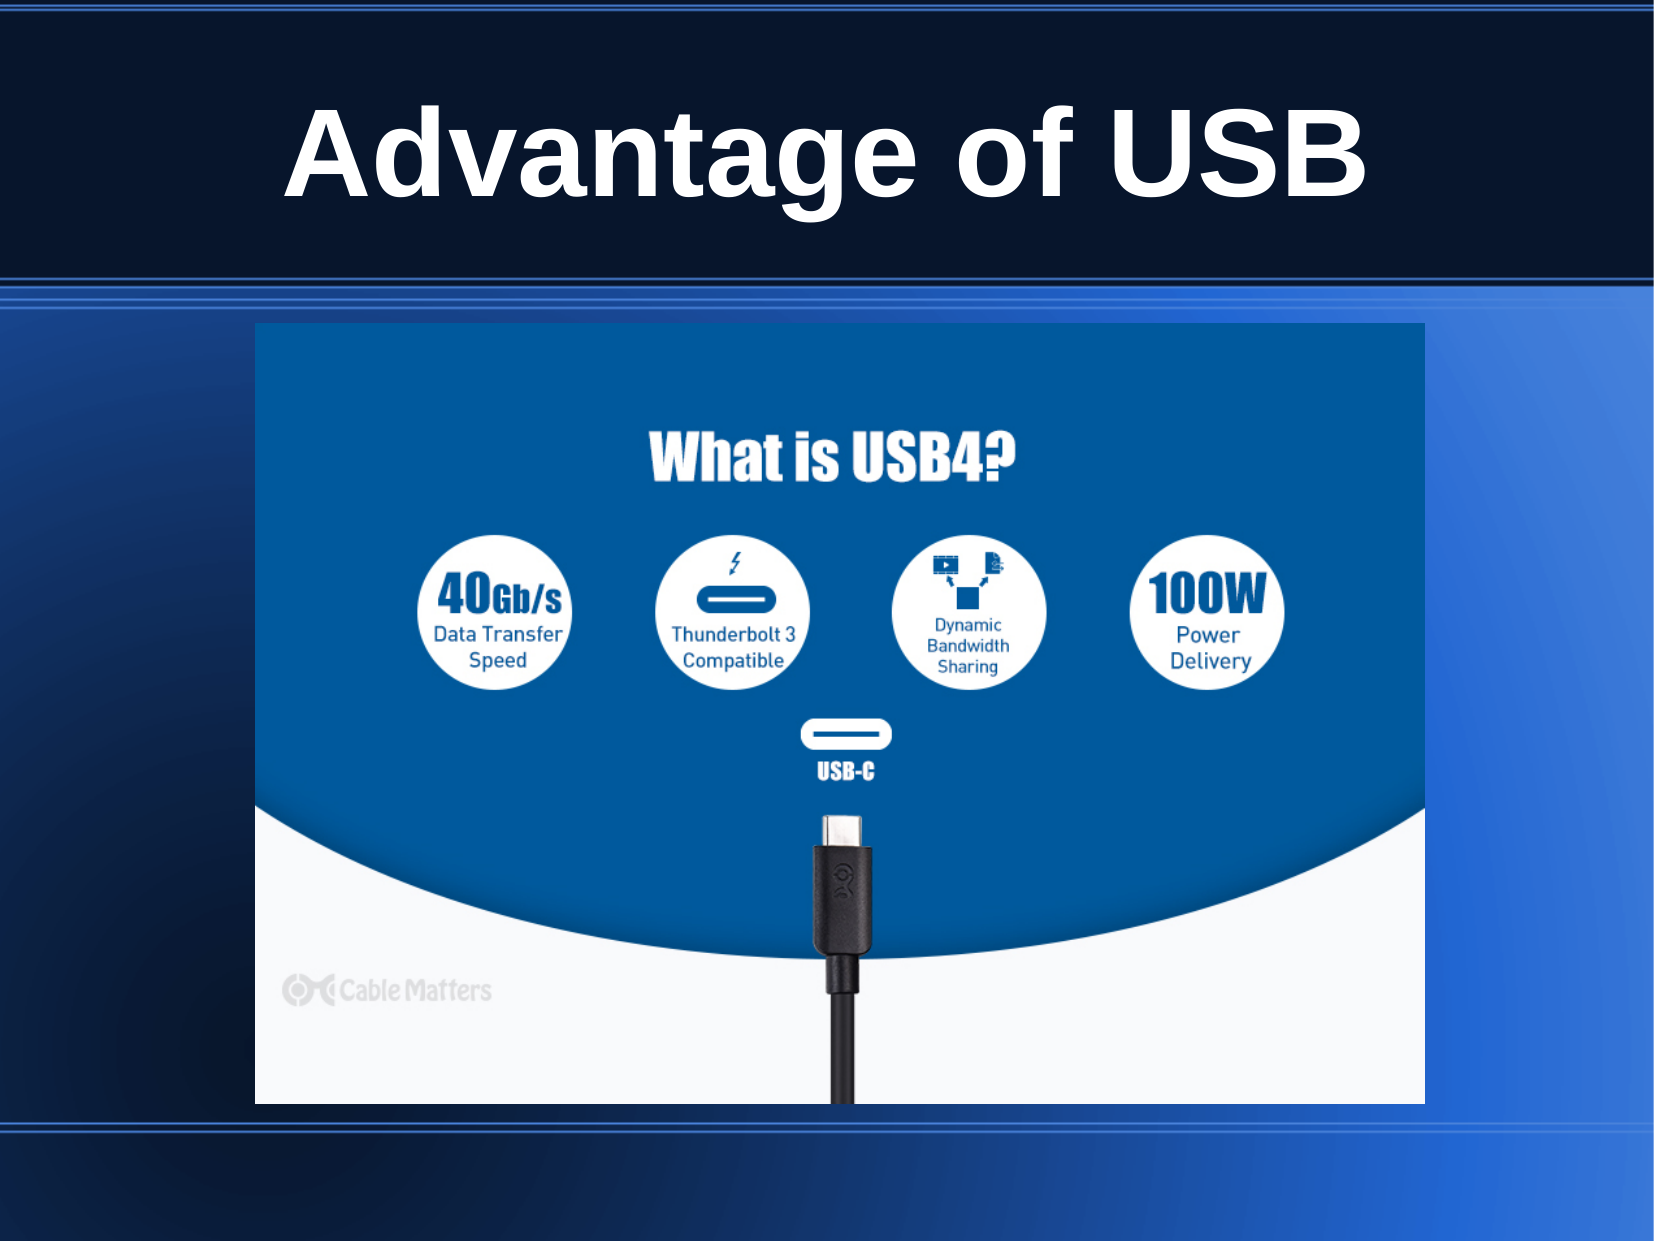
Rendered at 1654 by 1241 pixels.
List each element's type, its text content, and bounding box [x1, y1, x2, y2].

picture [0, 0, 1654, 1241]
title Advantage of USB [82, 49, 1571, 257]
